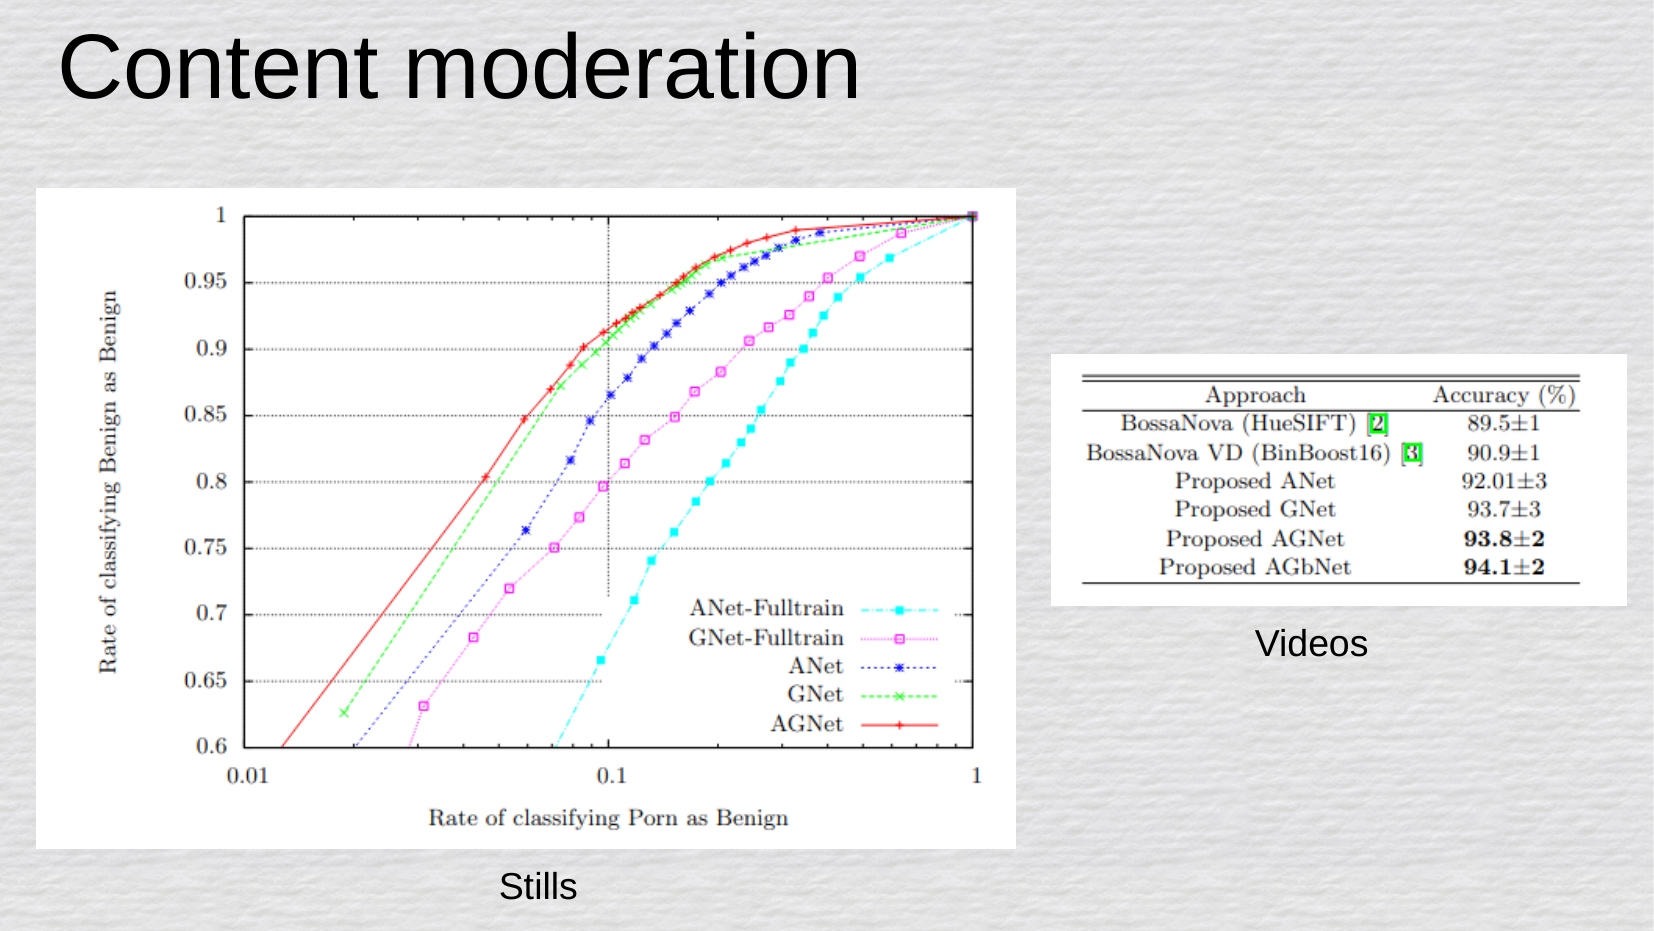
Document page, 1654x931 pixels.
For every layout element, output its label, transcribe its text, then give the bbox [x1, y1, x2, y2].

text_box Videos [1240, 615, 1406, 714]
title Content moderation [0, 0, 981, 170]
picture [0, 0, 1654, 931]
text_box Stills [484, 857, 650, 931]
